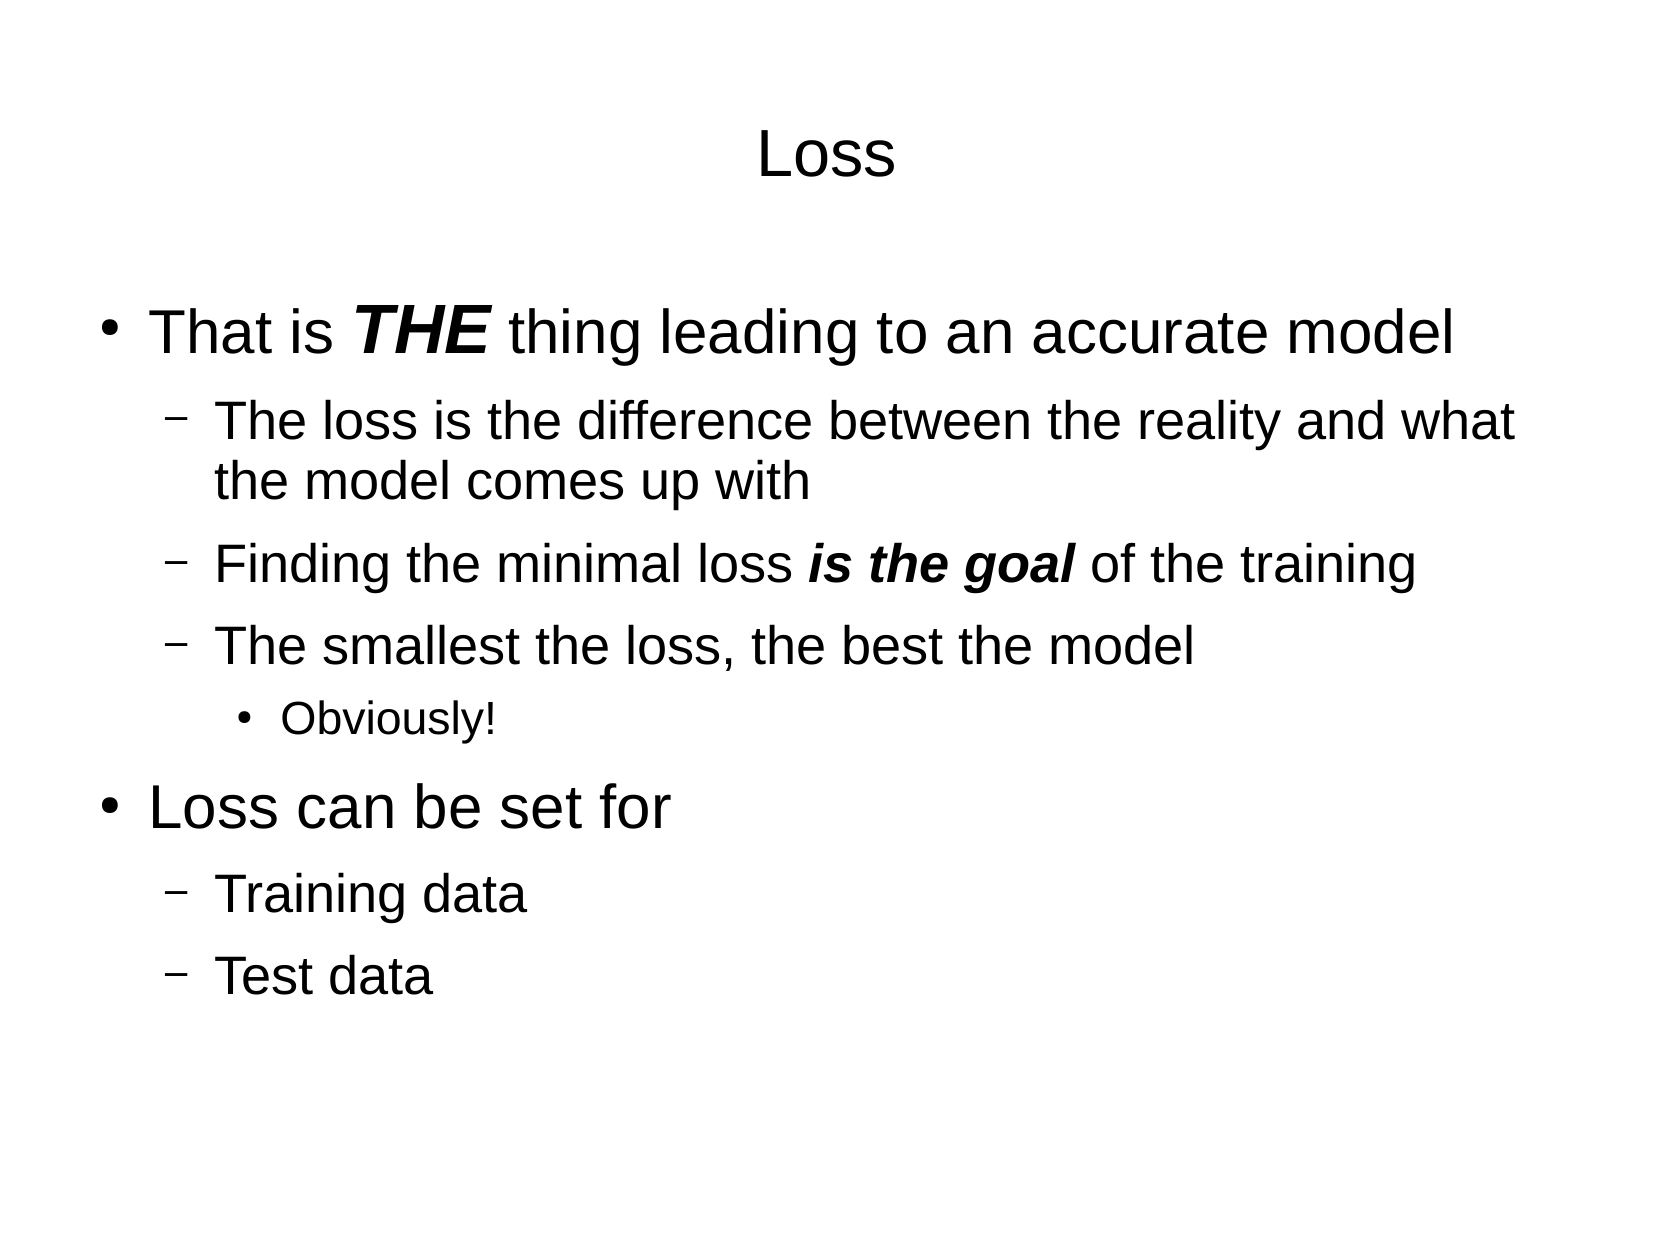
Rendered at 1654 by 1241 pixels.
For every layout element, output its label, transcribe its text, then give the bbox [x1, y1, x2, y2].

title Loss [82, 49, 1571, 257]
list That is THE thing leading to an accurate model The loss is the difference between the reality and what the model comes up with Finding the minimal loss is the goal of the training The smallest the loss, the best the model Obviously! Loss can be set for Training data Test data [82, 290, 1571, 1010]
